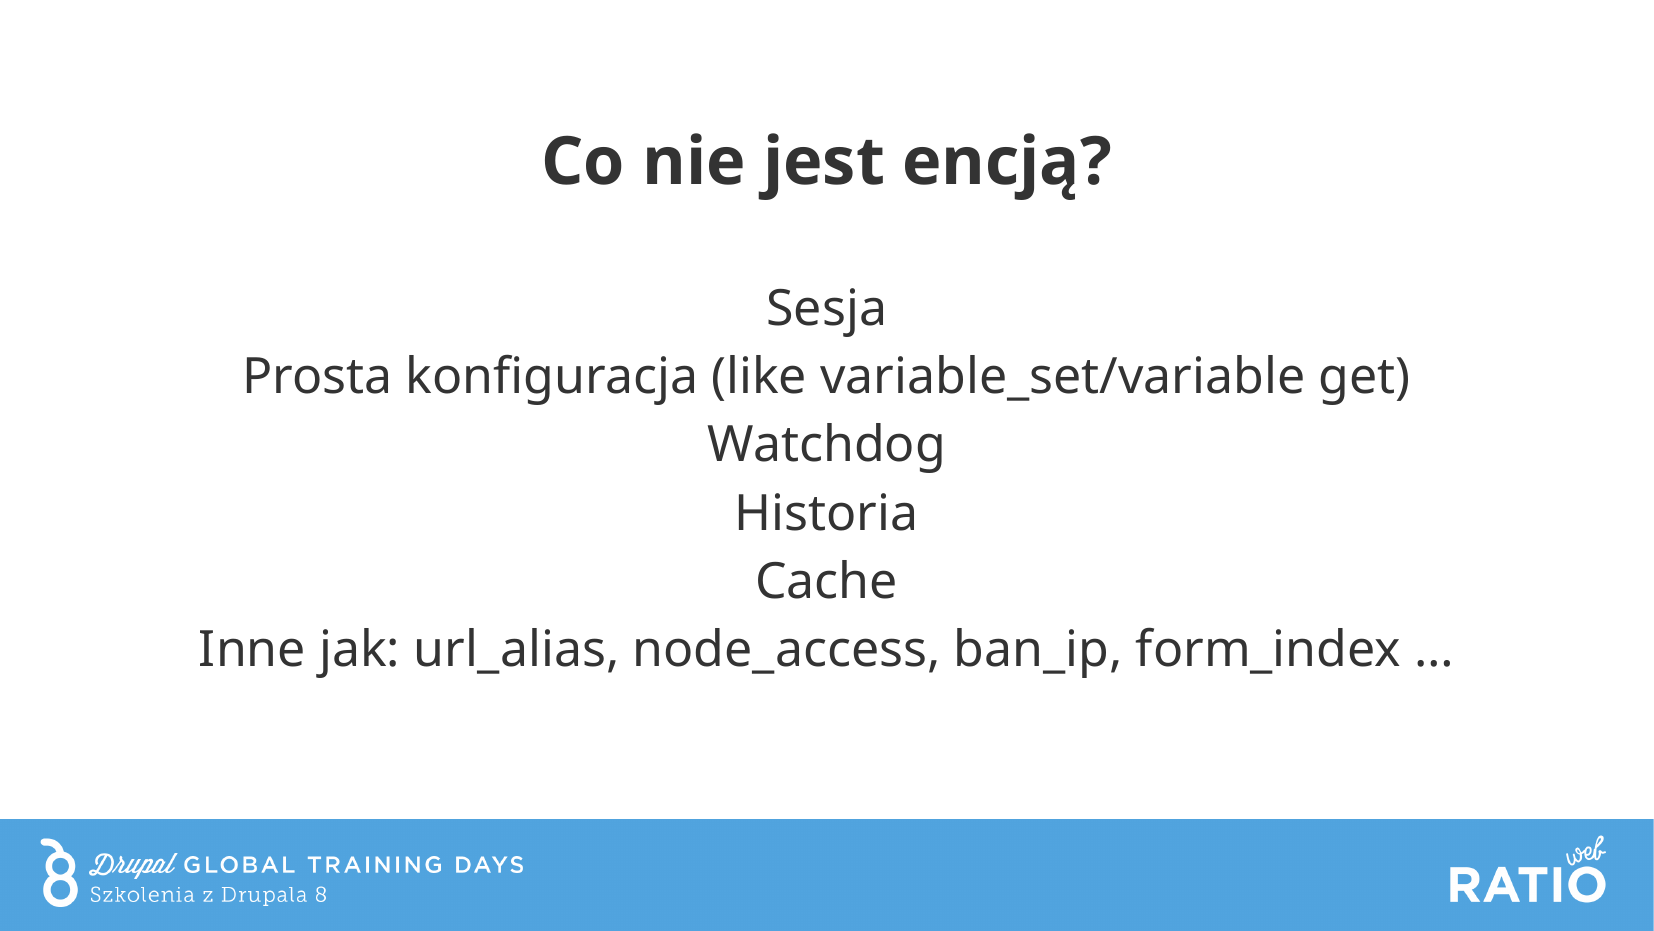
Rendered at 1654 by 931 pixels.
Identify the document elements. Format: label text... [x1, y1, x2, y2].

subtitle Co nie jest encją? Sesja Prosta konfiguracja (like variable_set/variable get) Watchdog Historia Cache Inne jak: url_alias, node_access, ban_ip, form_index … [82, 37, 1571, 758]
picture [0, 0, 1654, 931]
